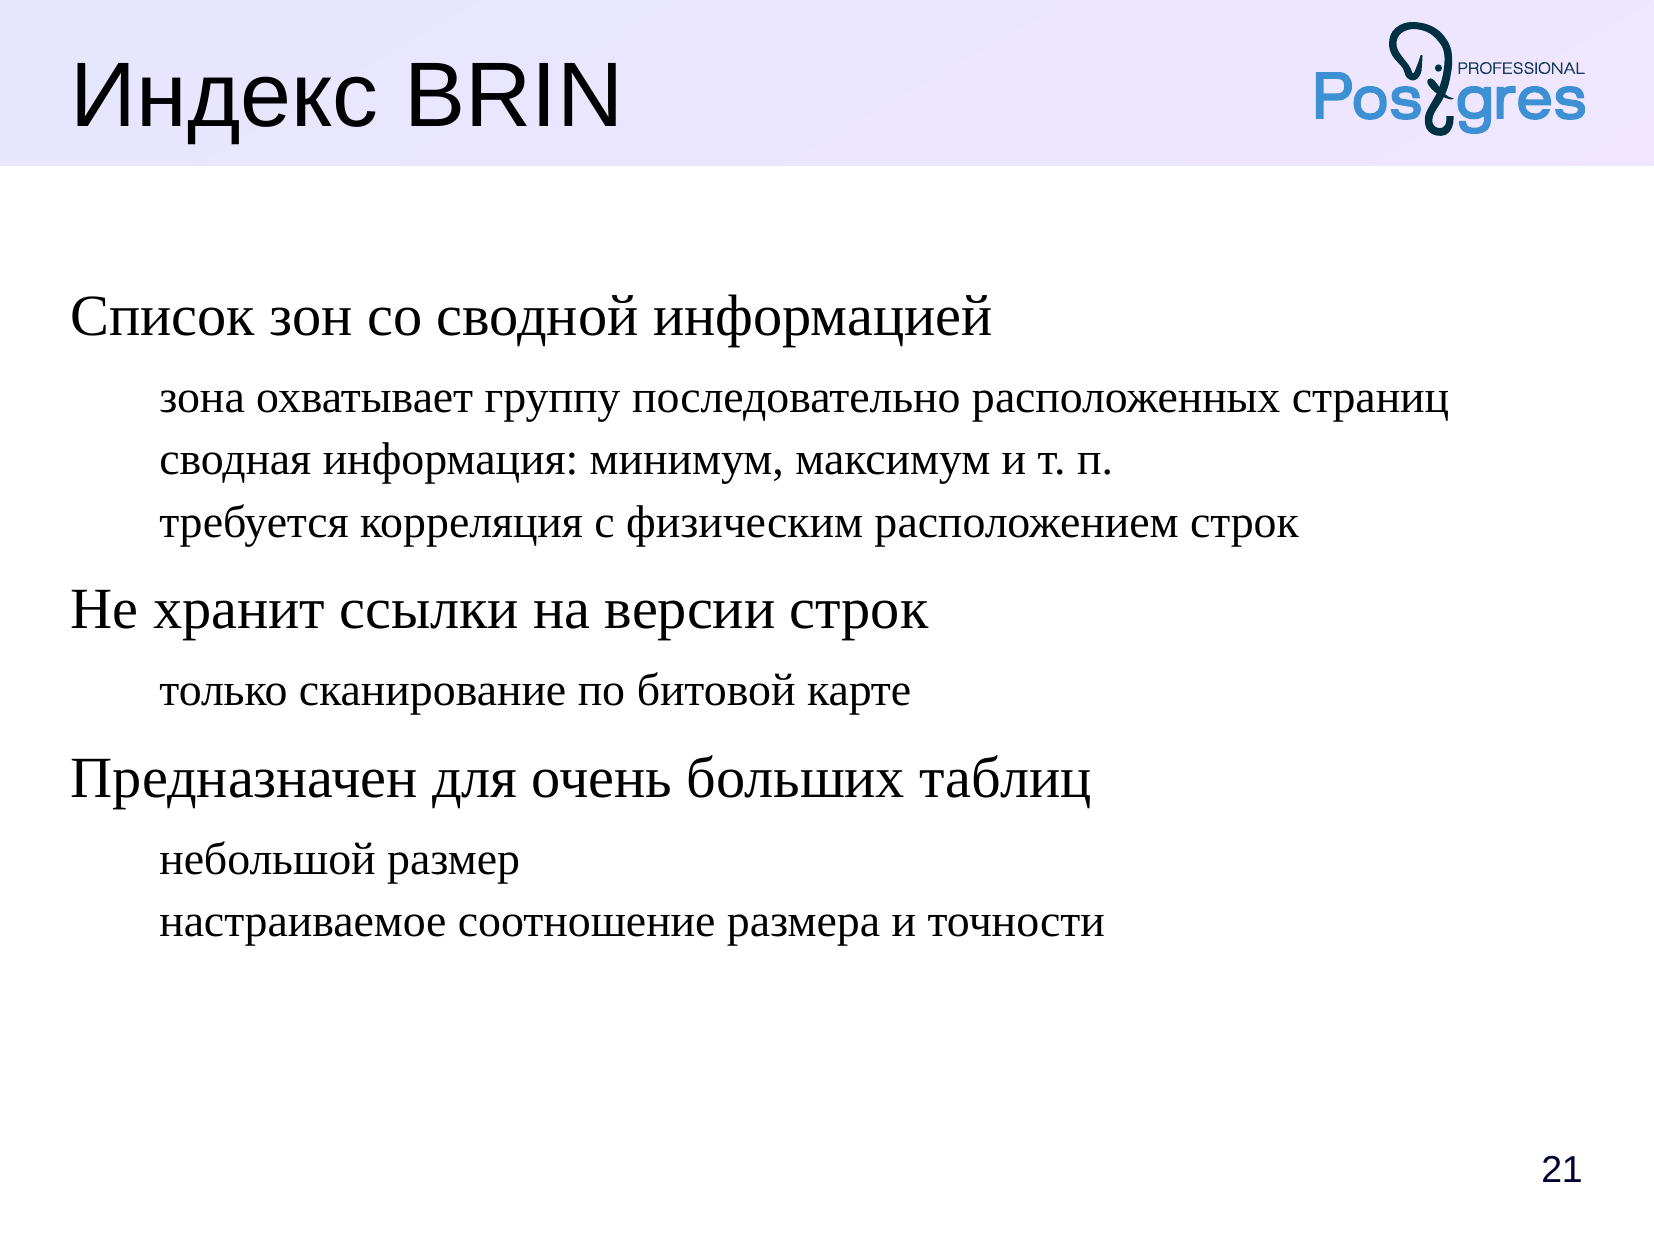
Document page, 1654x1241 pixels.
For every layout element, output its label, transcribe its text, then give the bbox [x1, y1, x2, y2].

title Индекс BRIN [70, 43, 1261, 151]
list Список зон со сводной информацией зона охватывает группу последовательно расположенных страниц сводная информация: минимум, максимум и т. п. требуется корреляция с физическим расположением строк Не хранит ссылки на версии строк только сканирование по битовой карте Предназначен для очень больших таблиц небольшой размер настраиваемое соотношение размера и точности [70, 283, 1583, 1238]
